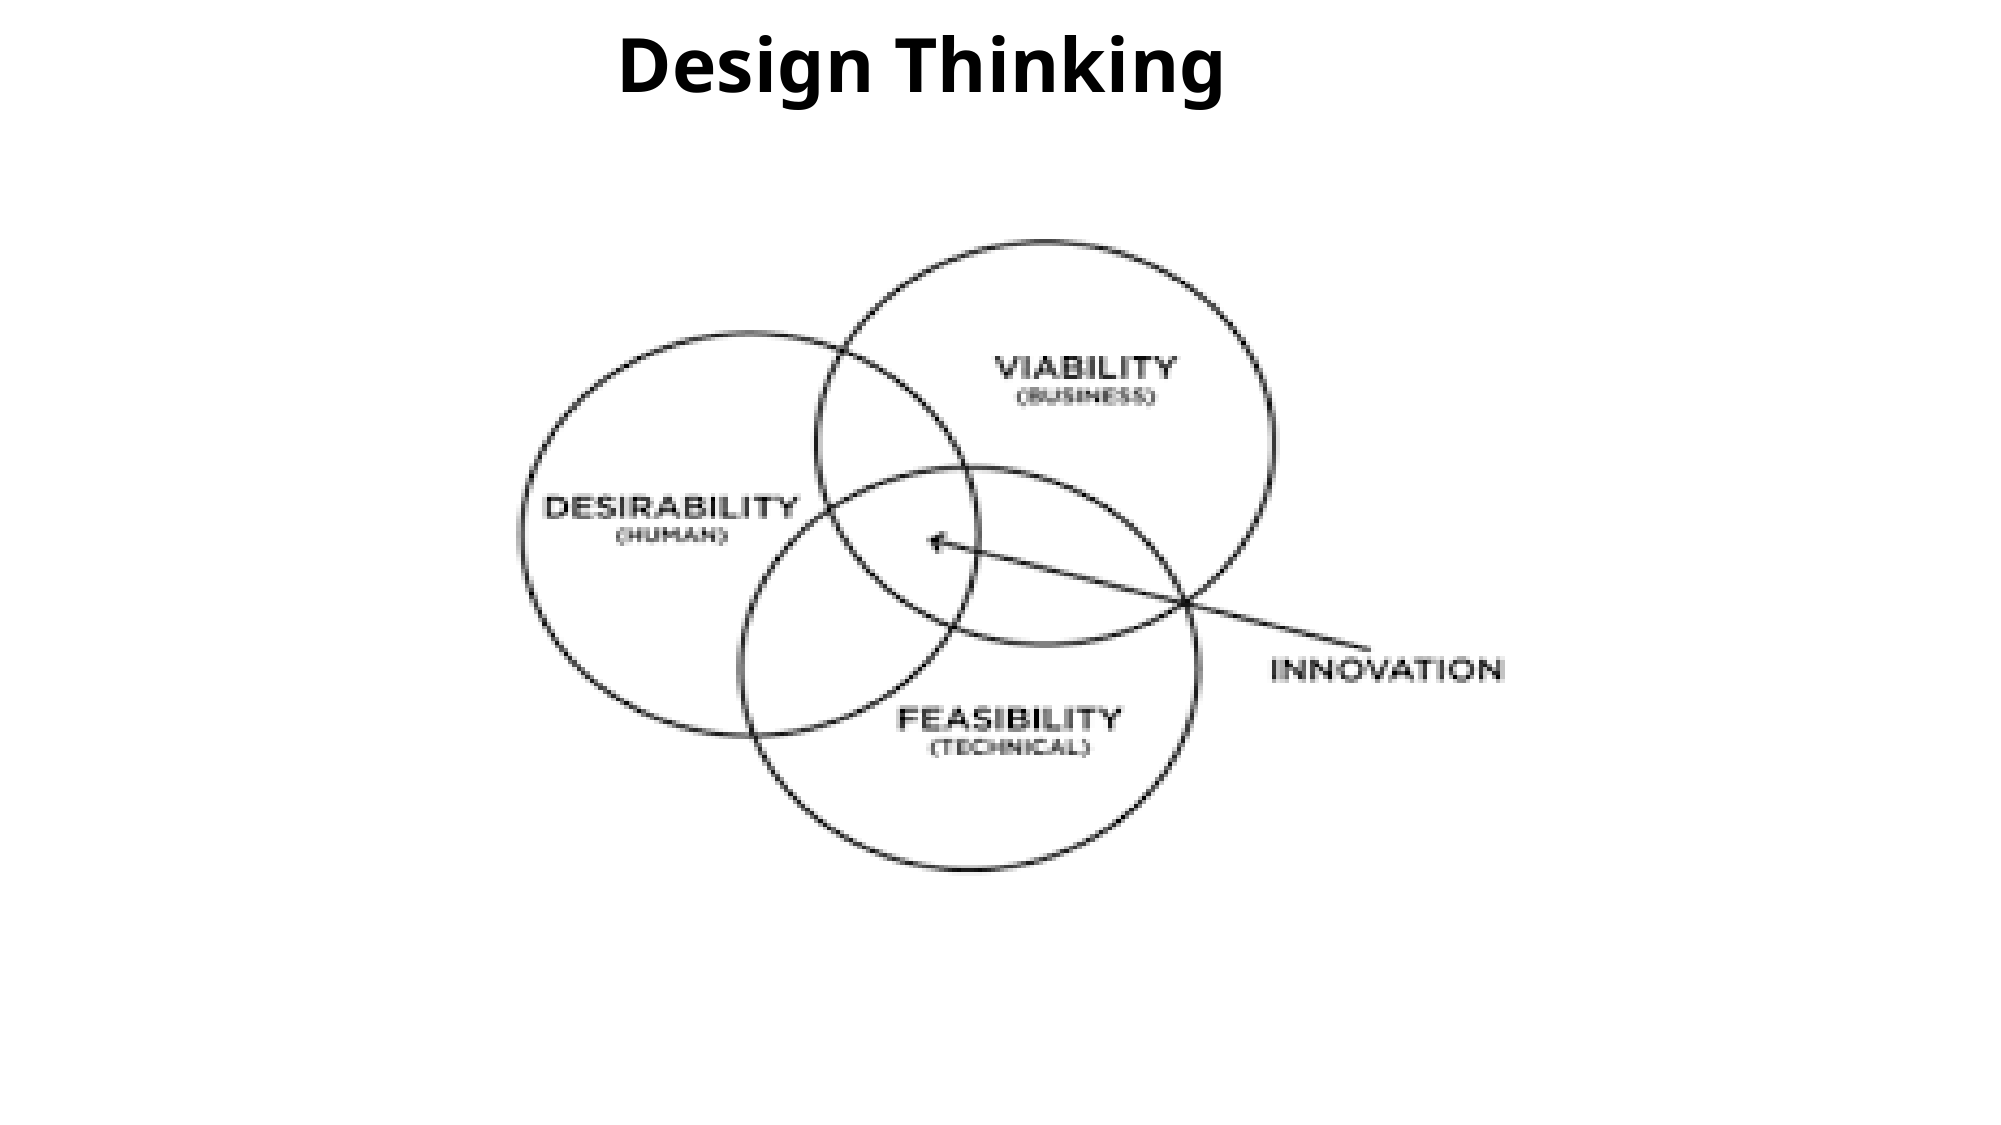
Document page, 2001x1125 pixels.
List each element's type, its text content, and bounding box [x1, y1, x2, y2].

title Design Thinking [480, 14, 1362, 108]
picture [383, 228, 1639, 884]
